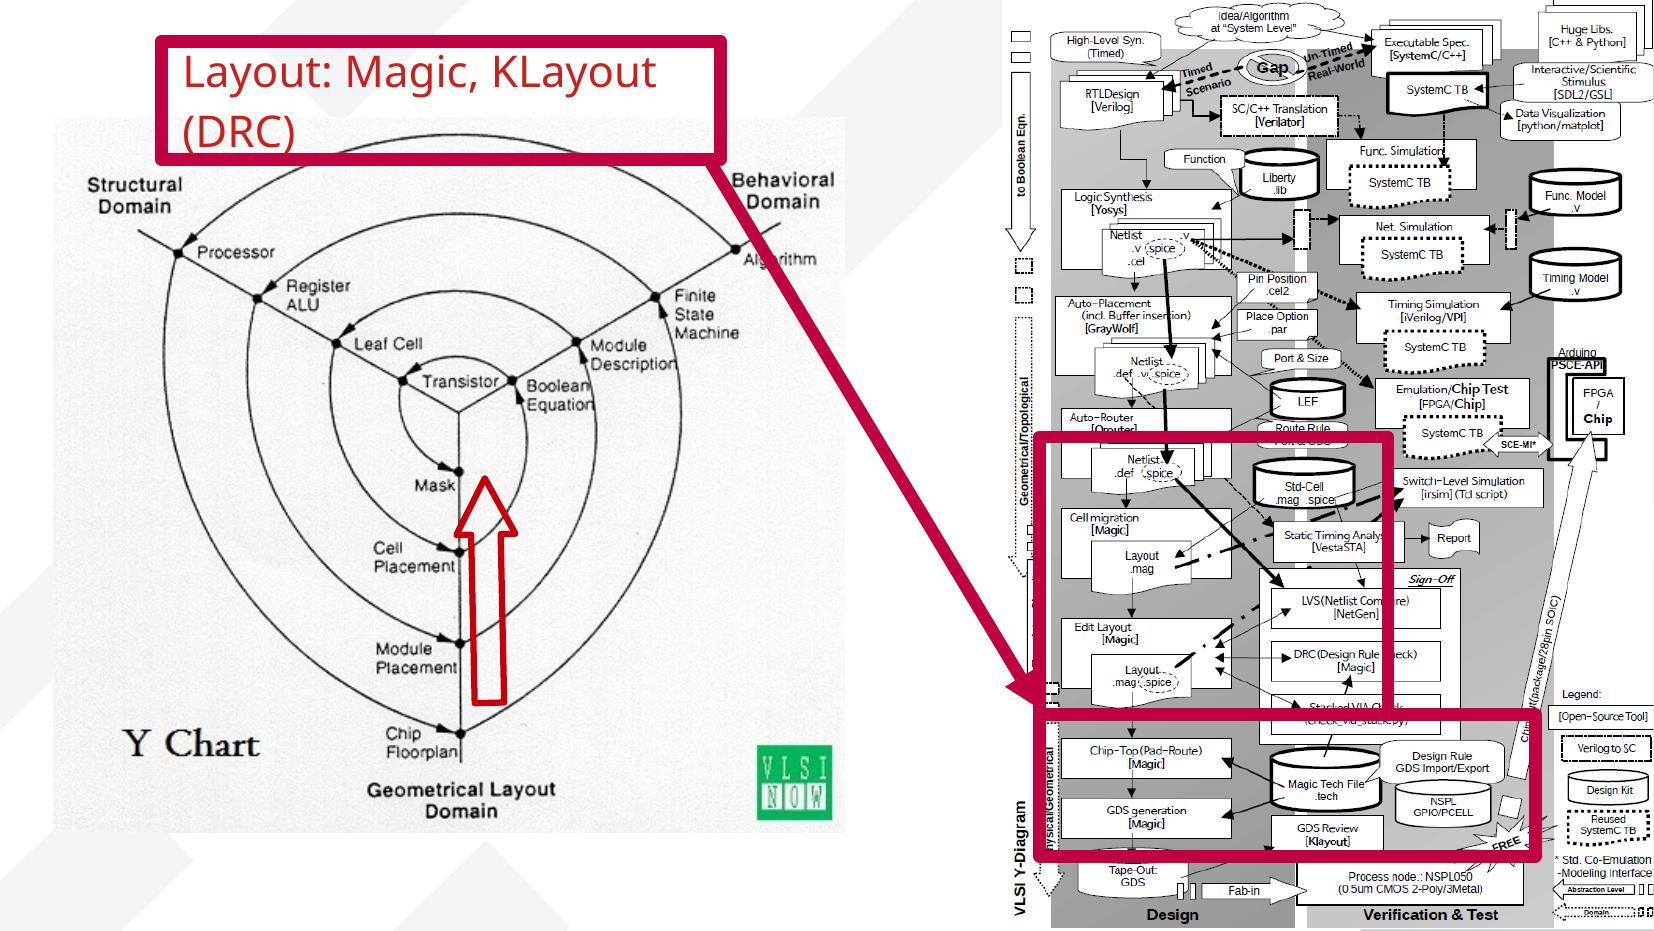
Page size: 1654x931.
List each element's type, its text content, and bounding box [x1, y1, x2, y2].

picture [1046, 443, 1382, 708]
picture [1002, 0, 1654, 929]
text_box Layout: Magic, KLayout (DRC) [161, 41, 721, 160]
picture [53, 117, 845, 833]
picture [717, 117, 845, 372]
picture [1046, 721, 1529, 850]
